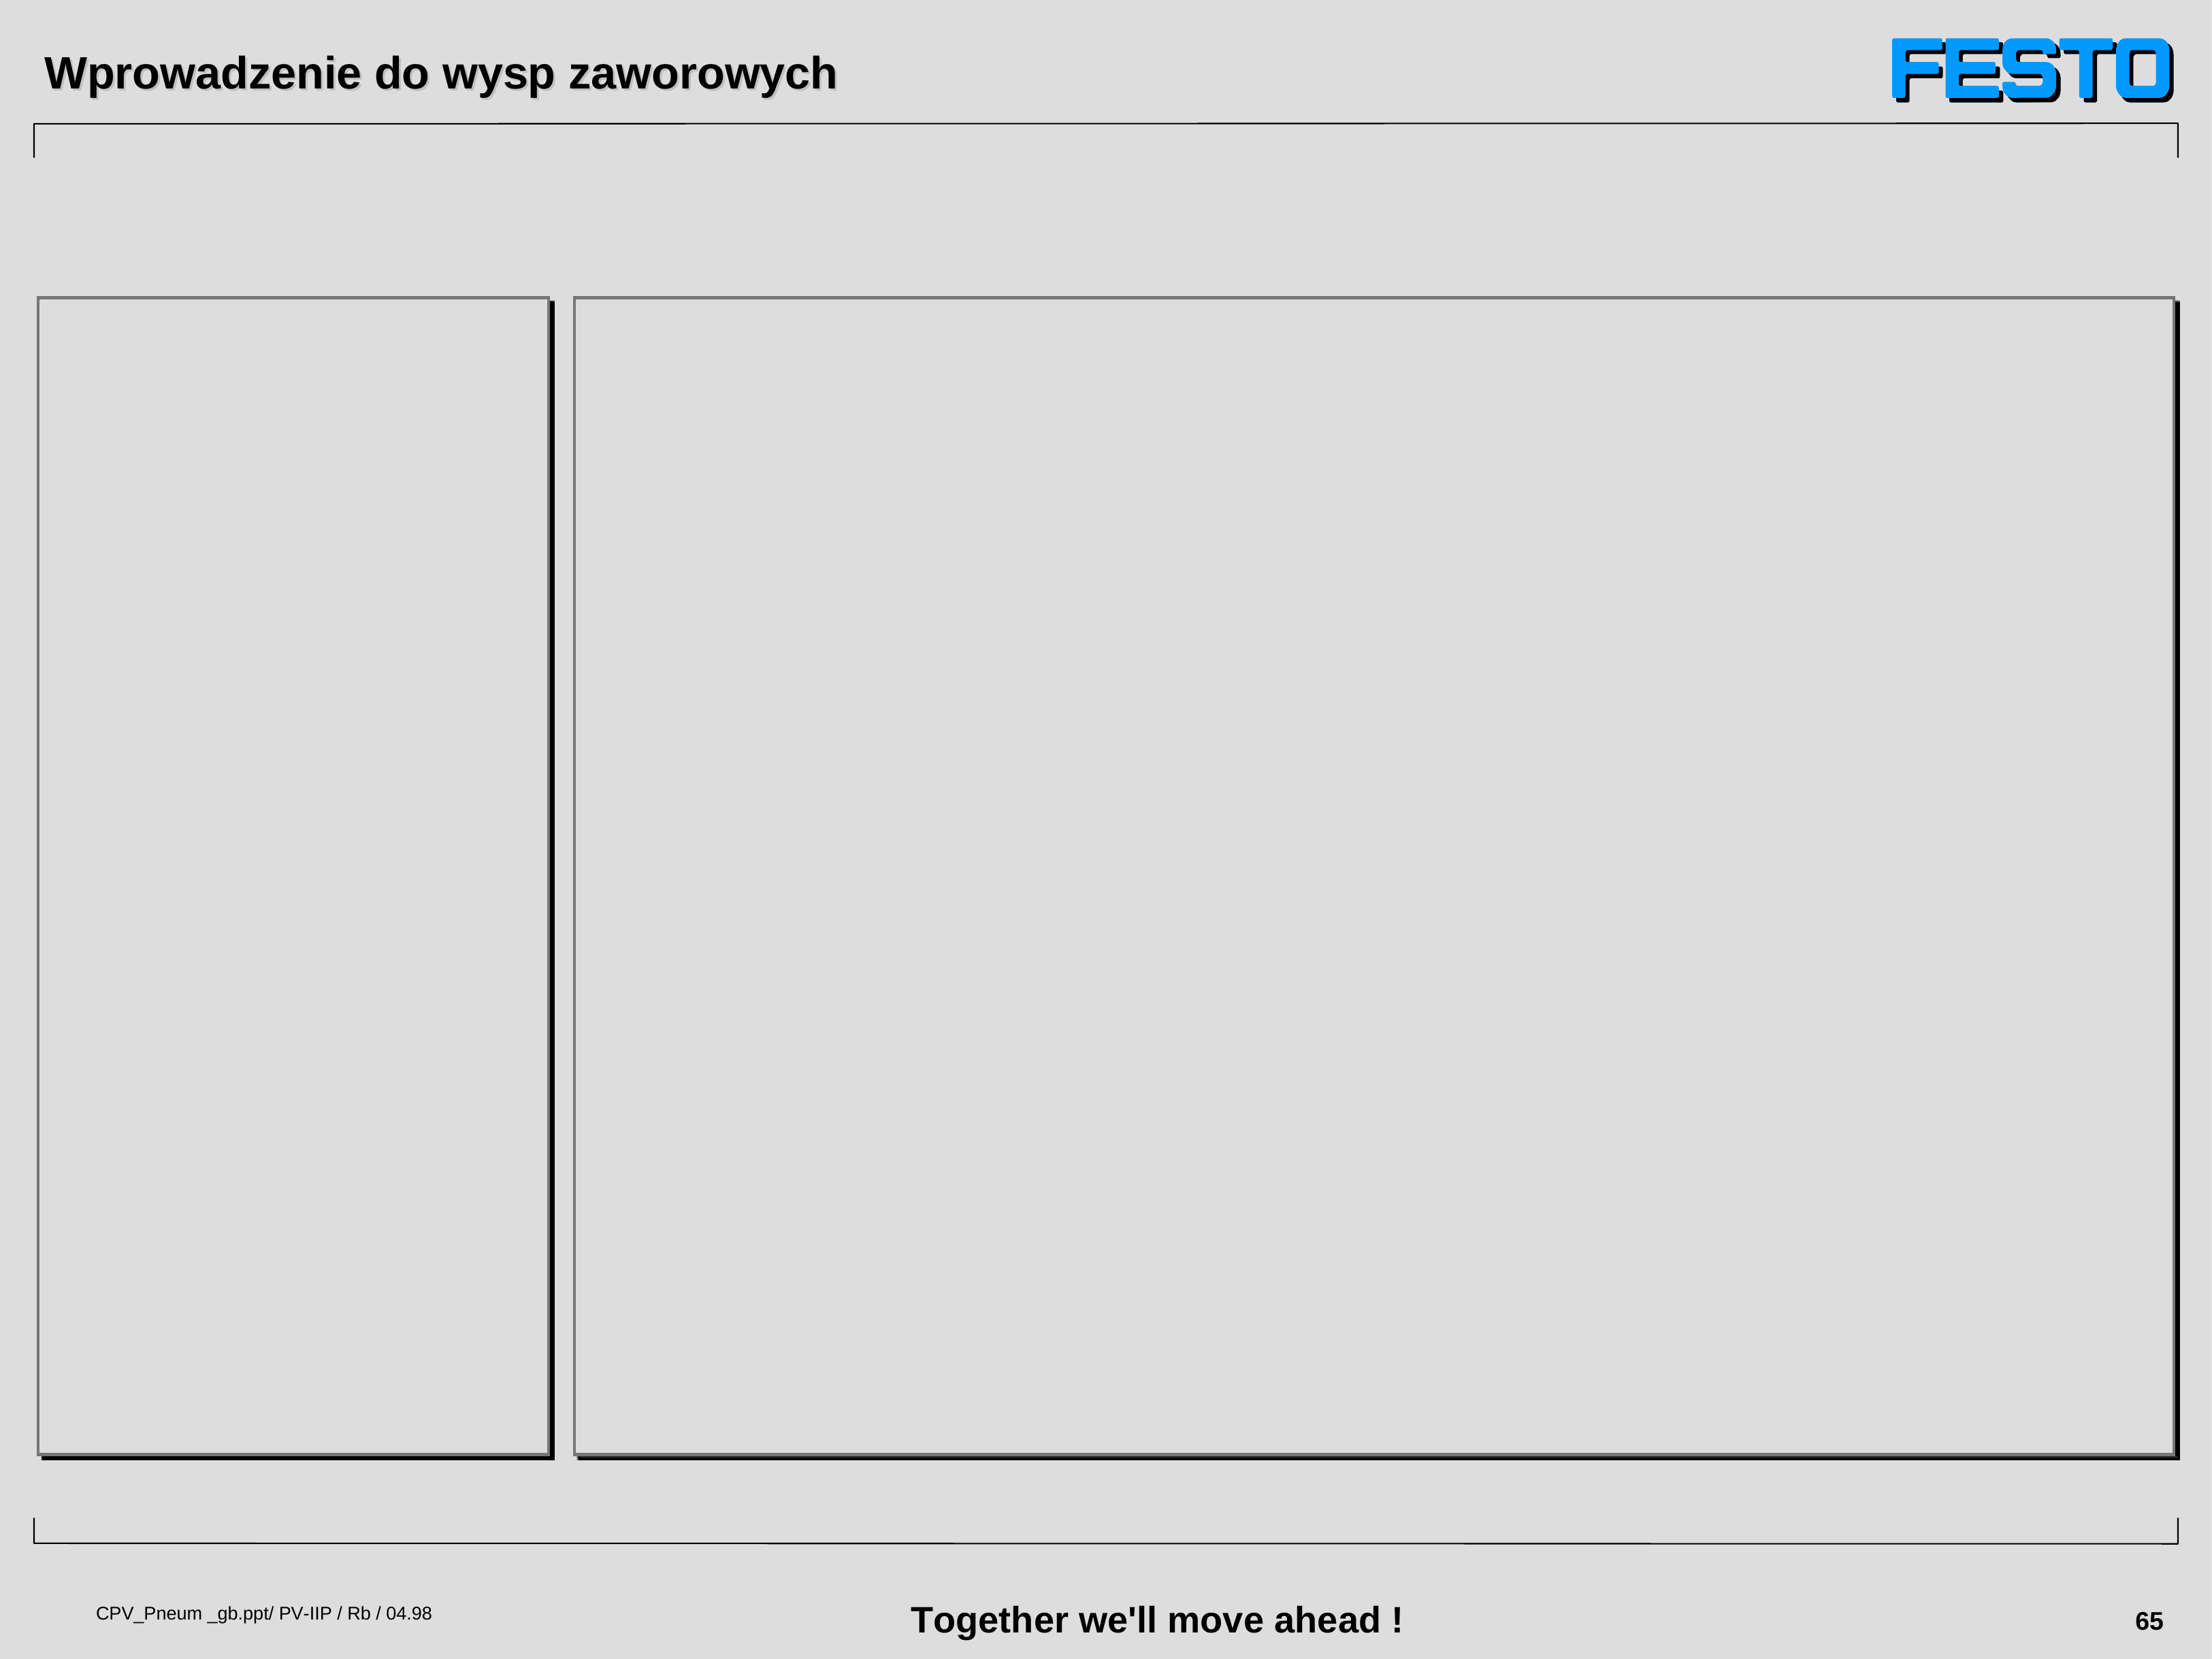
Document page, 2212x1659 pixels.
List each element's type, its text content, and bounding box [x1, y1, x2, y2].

text_box CPV_Pneum _gb.ppt/ PV-IIP / Rb / 04.98 [74, 1592, 387, 1633]
text_box 65 [2057, 1592, 2186, 1648]
text_box Together we'll move ahead ! [807, 1592, 1508, 1644]
